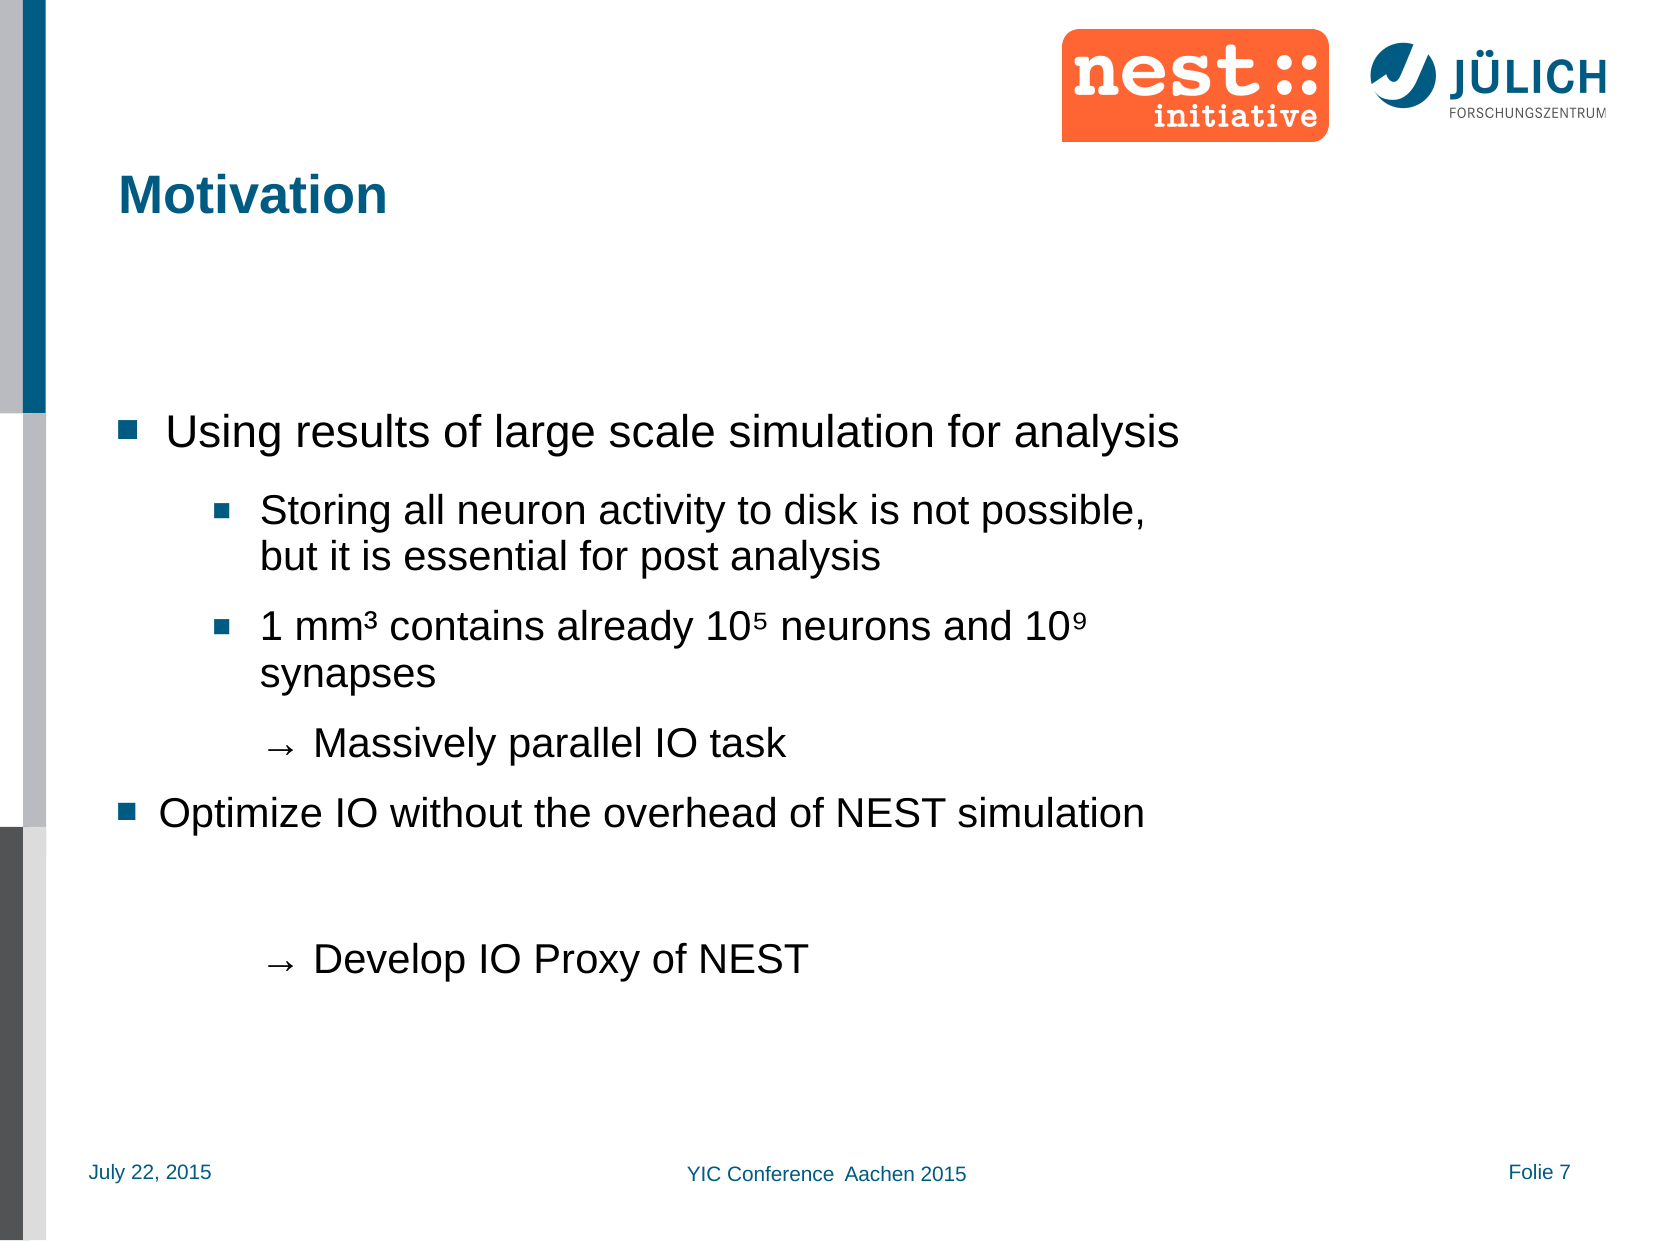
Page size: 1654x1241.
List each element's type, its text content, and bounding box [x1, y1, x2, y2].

list Using results of large scale simulation for analysis Storing all neuron activity to disk is not possible, but it is essential for post analysis 1 mm³ contains already 10⁵ neurons and 10⁹ synapses → Massively parallel IO task Optimize IO without the overhead of NEST simulation → Develop IO Proxy of NEST [118, 324, 1182, 1109]
picture [1062, 29, 1329, 142]
picture [1369, 41, 1606, 106]
title Motivation [118, 106, 1607, 284]
text_box YIC Conference Aachen 2015 [398, 1154, 1255, 1194]
text_box [324, 1151, 1388, 1223]
